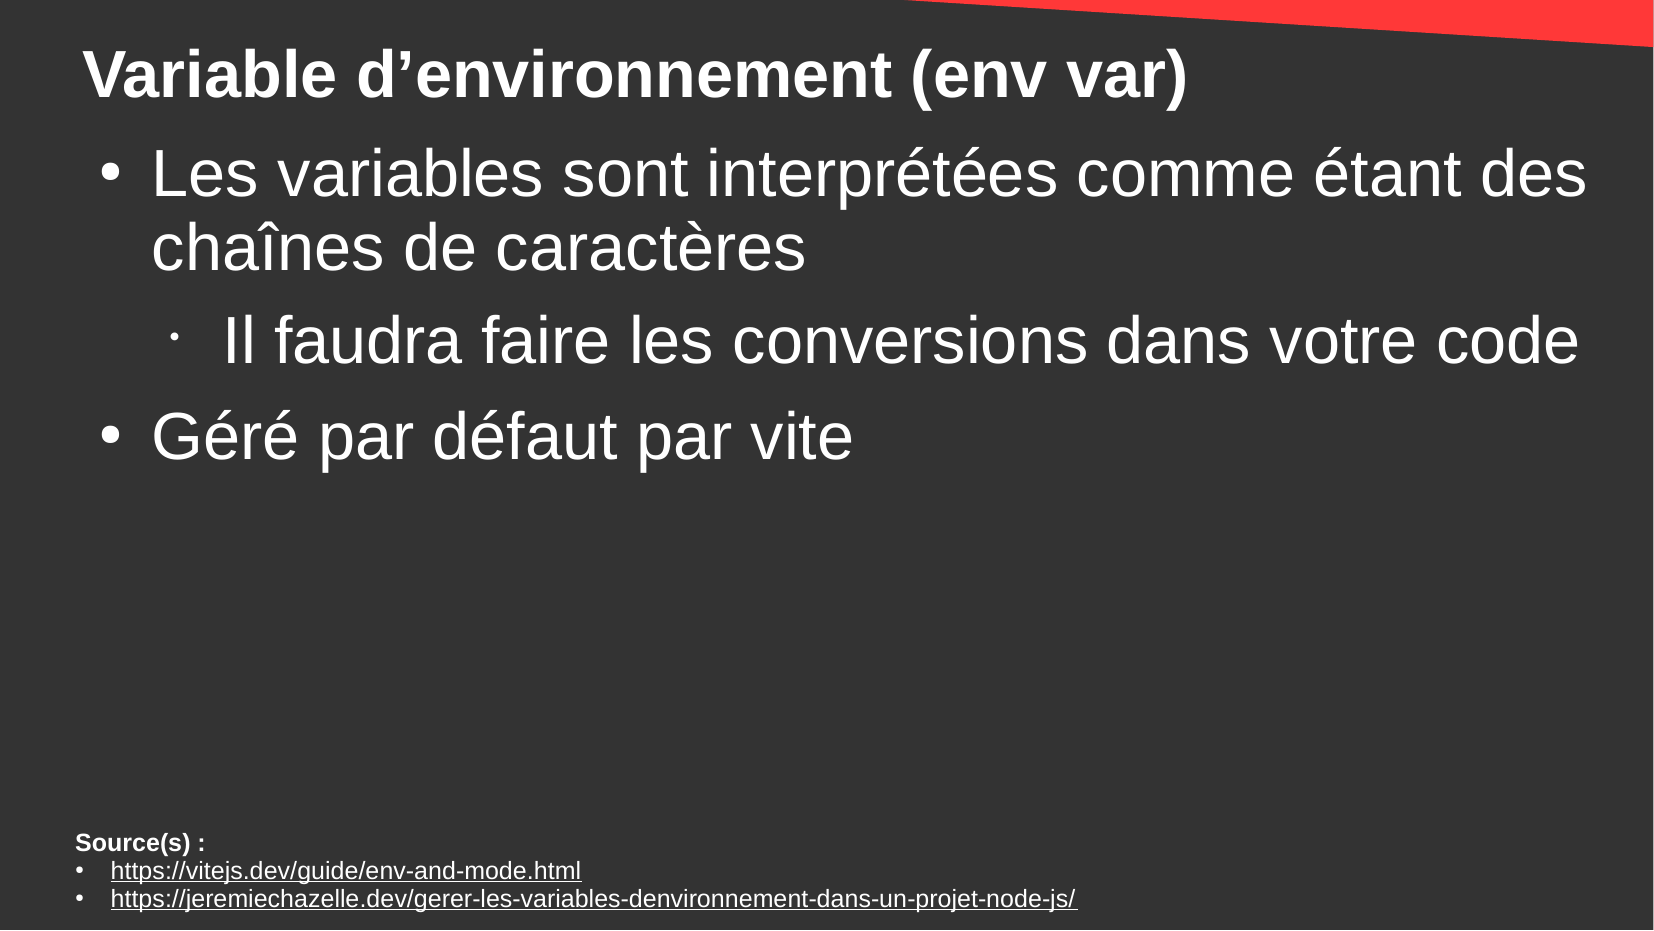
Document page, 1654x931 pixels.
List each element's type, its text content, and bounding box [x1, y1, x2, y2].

title Variable d’environnement (env var) [82, 37, 1571, 115]
list Les variables sont interprétées comme étant des chaînes de caractères Il faudra faire les conversions dans votre code Géré par défaut par vite [80, 135, 1620, 739]
text_box [904, 0, 1654, 48]
text_box Source(s) : https://vitejs.dev/guide/env-and-mode.html https://jeremiechazelle.dev/gerer-les-variables-denvironnement-dans-un-projet-node-js/ [60, 821, 1546, 931]
